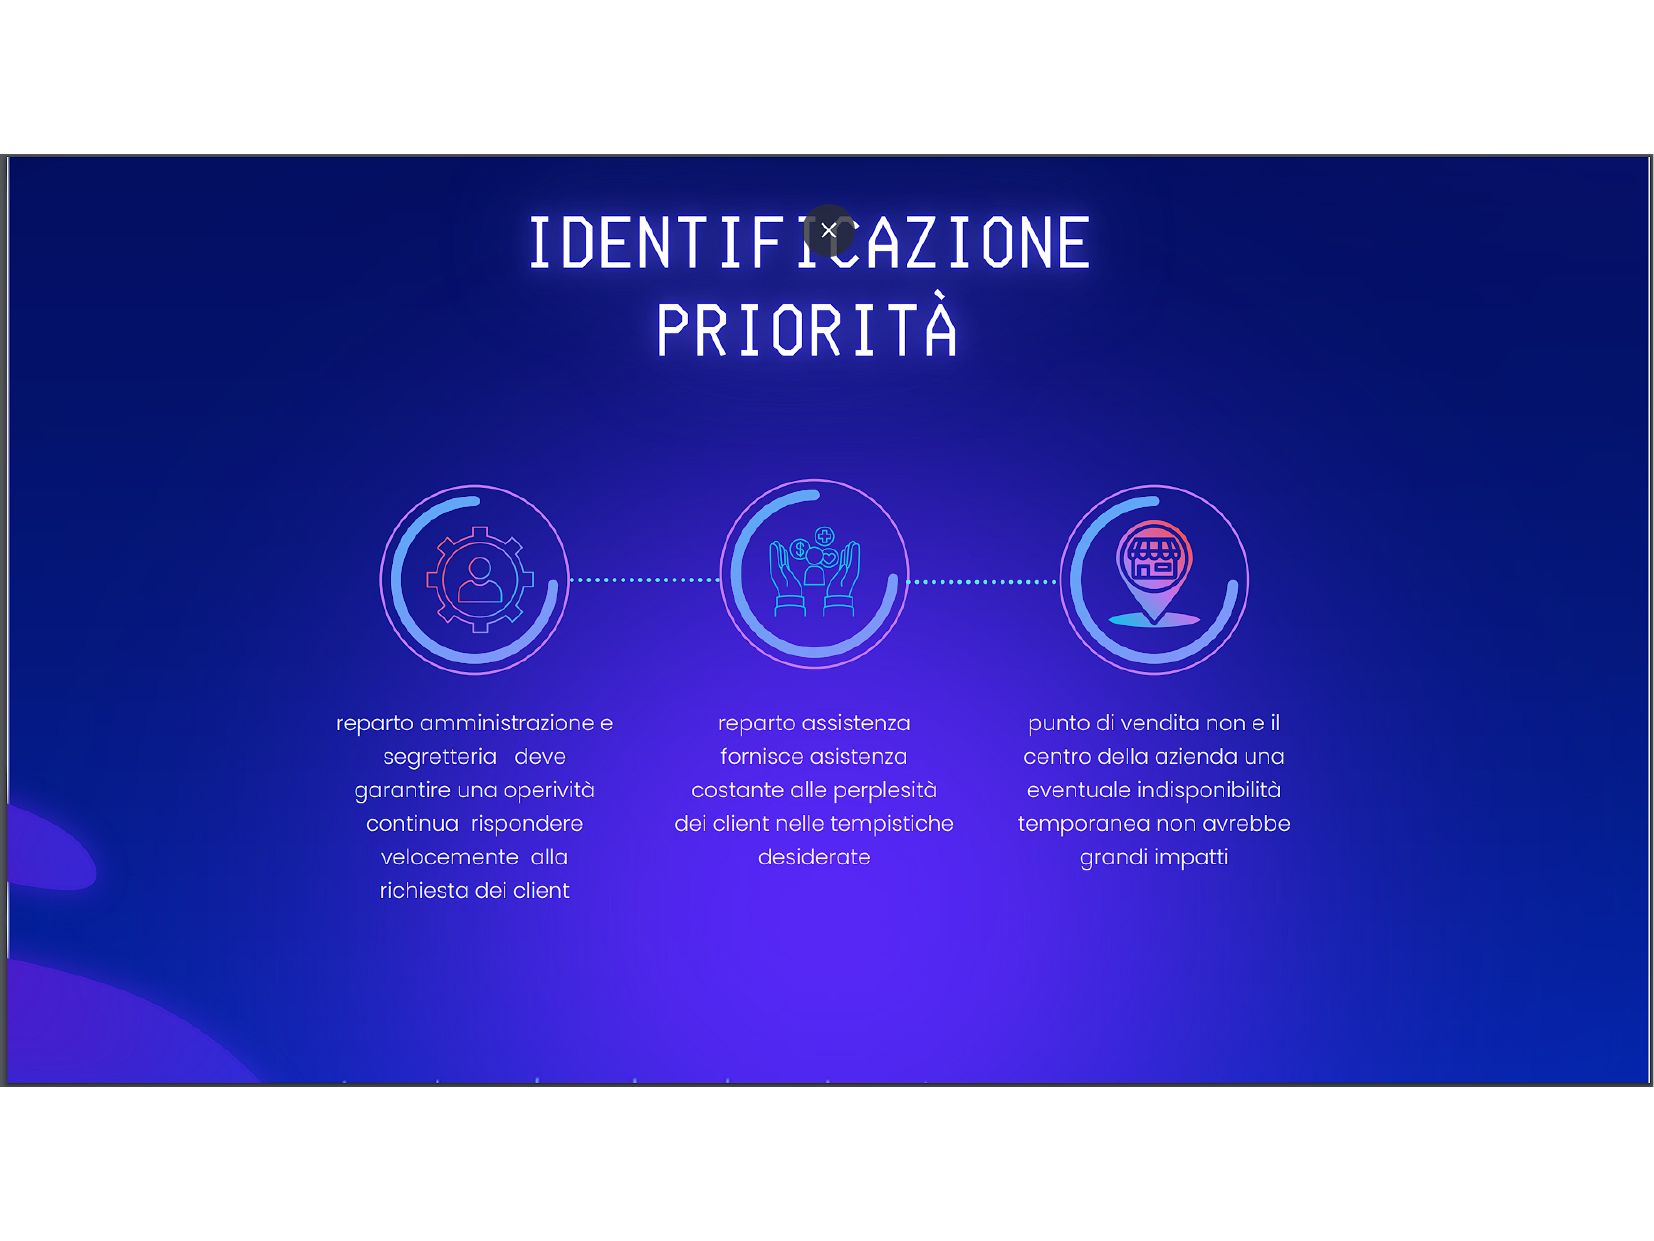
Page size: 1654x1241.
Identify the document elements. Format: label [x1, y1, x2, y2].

picture [0, 154, 1654, 1087]
